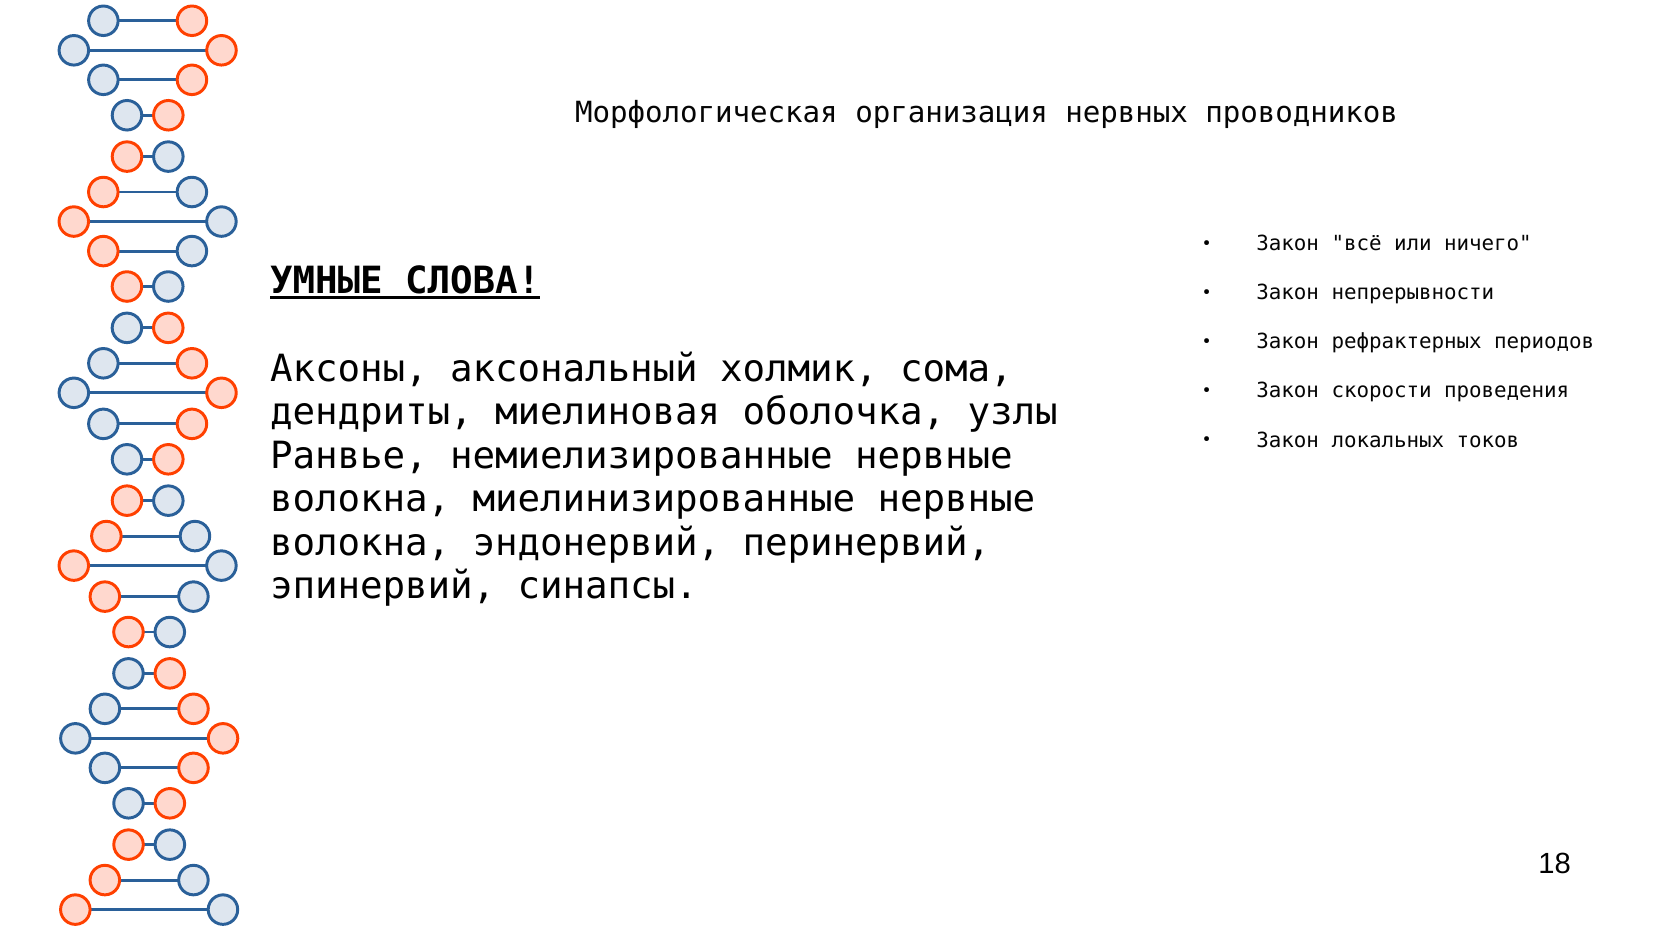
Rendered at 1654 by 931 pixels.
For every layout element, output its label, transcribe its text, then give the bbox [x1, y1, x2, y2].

title Морфологическая организация нервных проводников [265, 35, 1595, 189]
text_box УМНЫЕ СЛОВА! Аксоны, аксональный холмик, сома, дендриты, миелиновая оболочка, узлы Ранвье, немиелизированные нервные волокна, миелинизированные нервные волокна, эндонервий, перинервий, эпинервий, синапсы. [255, 251, 1206, 589]
list Закон "всё или ничего" Закон непрерывности Закон рефрактерных периодов Закон скорости проведения Закон локальных токов [1185, 231, 1595, 764]
